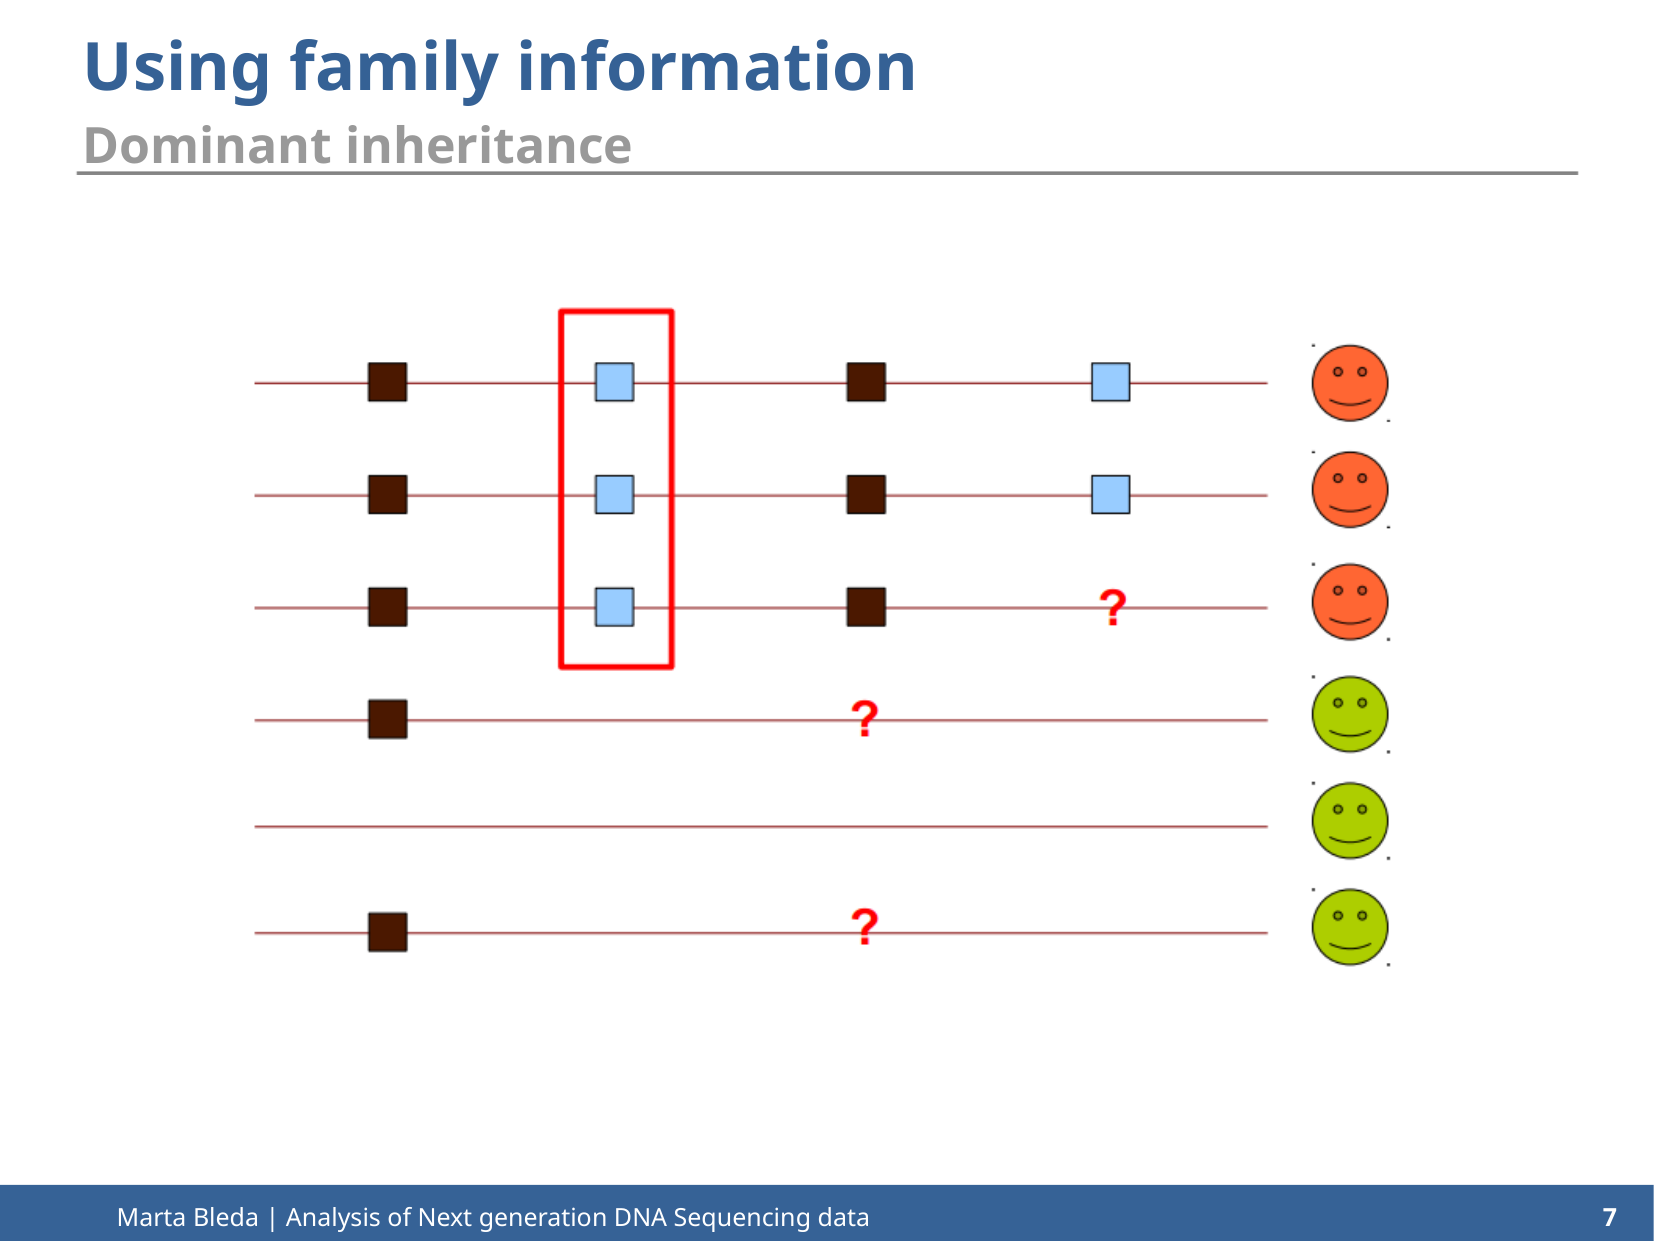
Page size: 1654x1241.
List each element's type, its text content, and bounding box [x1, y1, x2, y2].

picture [222, 264, 1467, 1034]
title Using family information Dominant inheritance [82, 31, 1571, 166]
picture [74, 170, 1580, 175]
